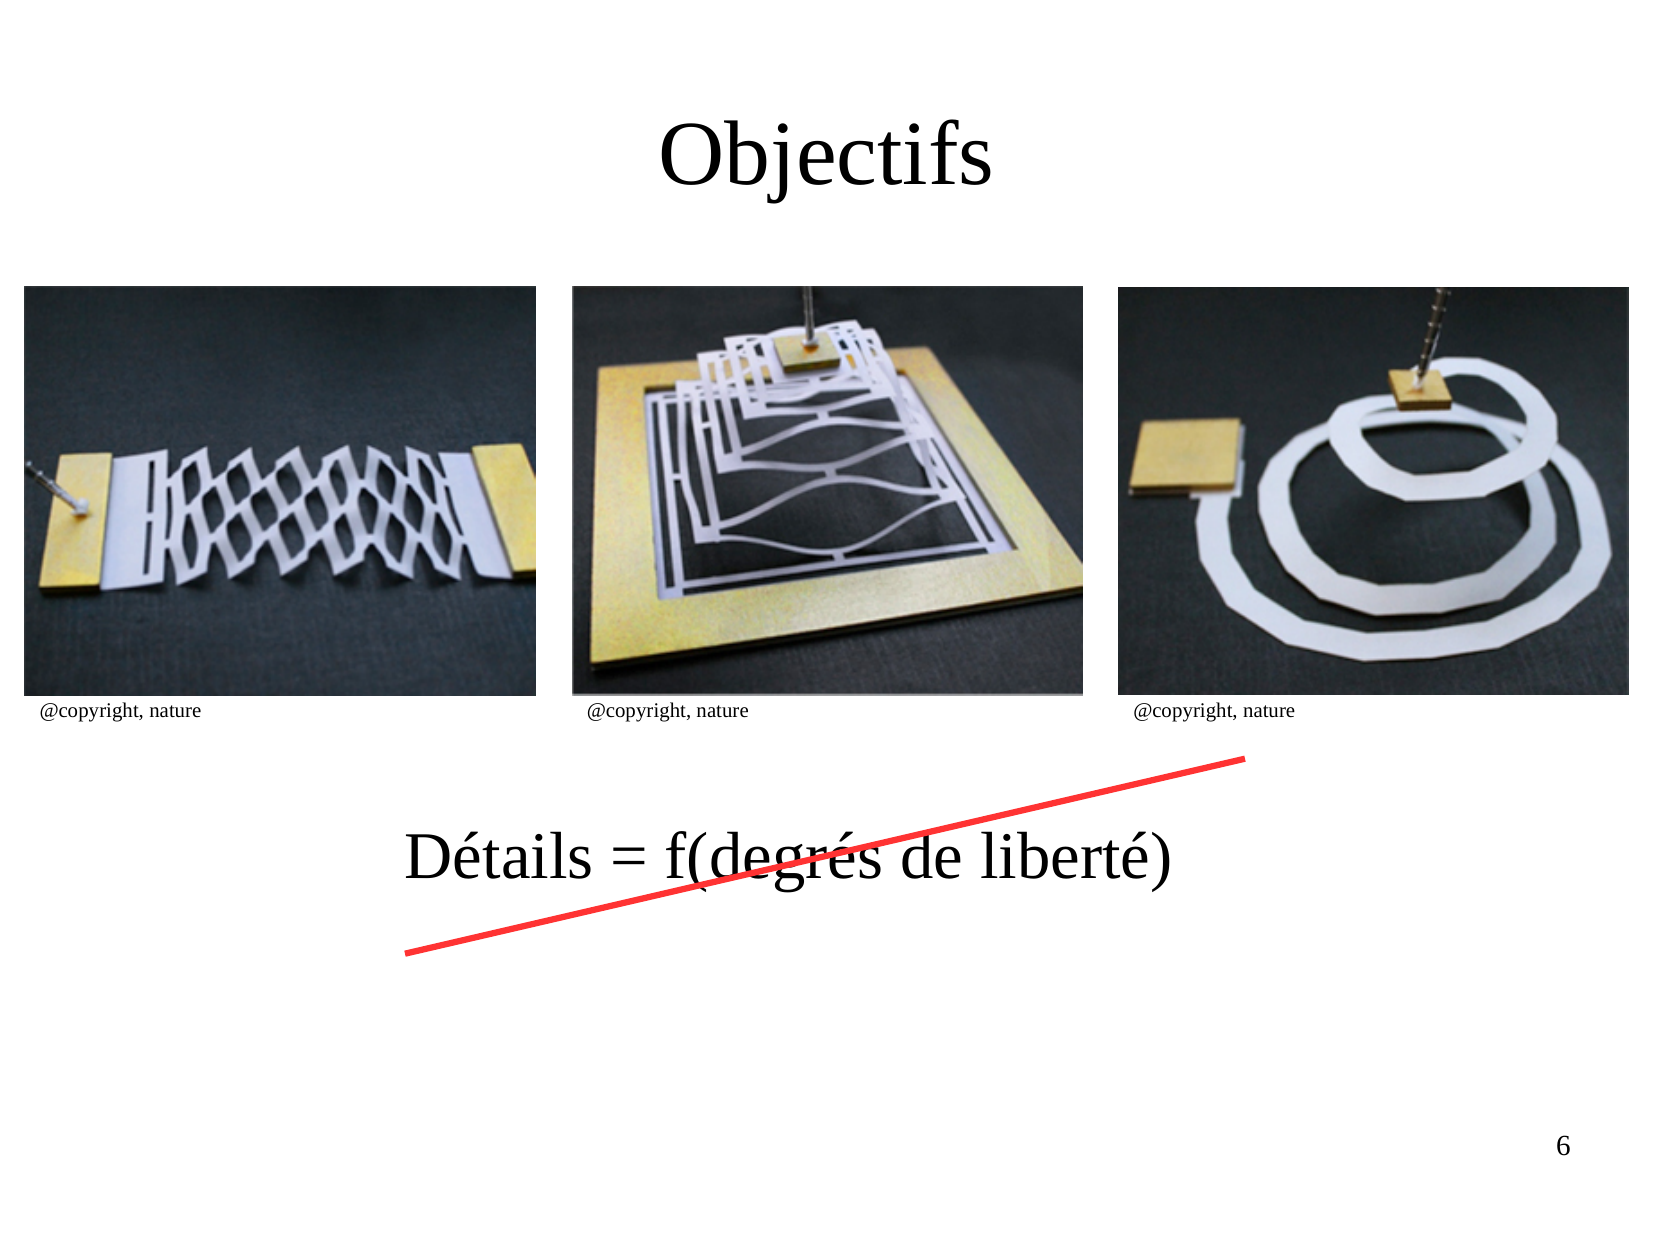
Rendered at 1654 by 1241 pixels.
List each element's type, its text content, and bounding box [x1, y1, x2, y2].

picture [24, 286, 536, 696]
text_box Détails = f(degrés de liberté) [389, 811, 1001, 901]
text_box @copyright, nature [1118, 691, 1311, 730]
text_box Détails = f(degrés de liberté) [651, 811, 1264, 901]
text_box @copyright, nature [24, 691, 217, 730]
title Objectifs [82, 49, 1571, 257]
text_box @copyright, nature [572, 691, 764, 730]
picture [572, 286, 1083, 696]
picture [1118, 287, 1629, 695]
